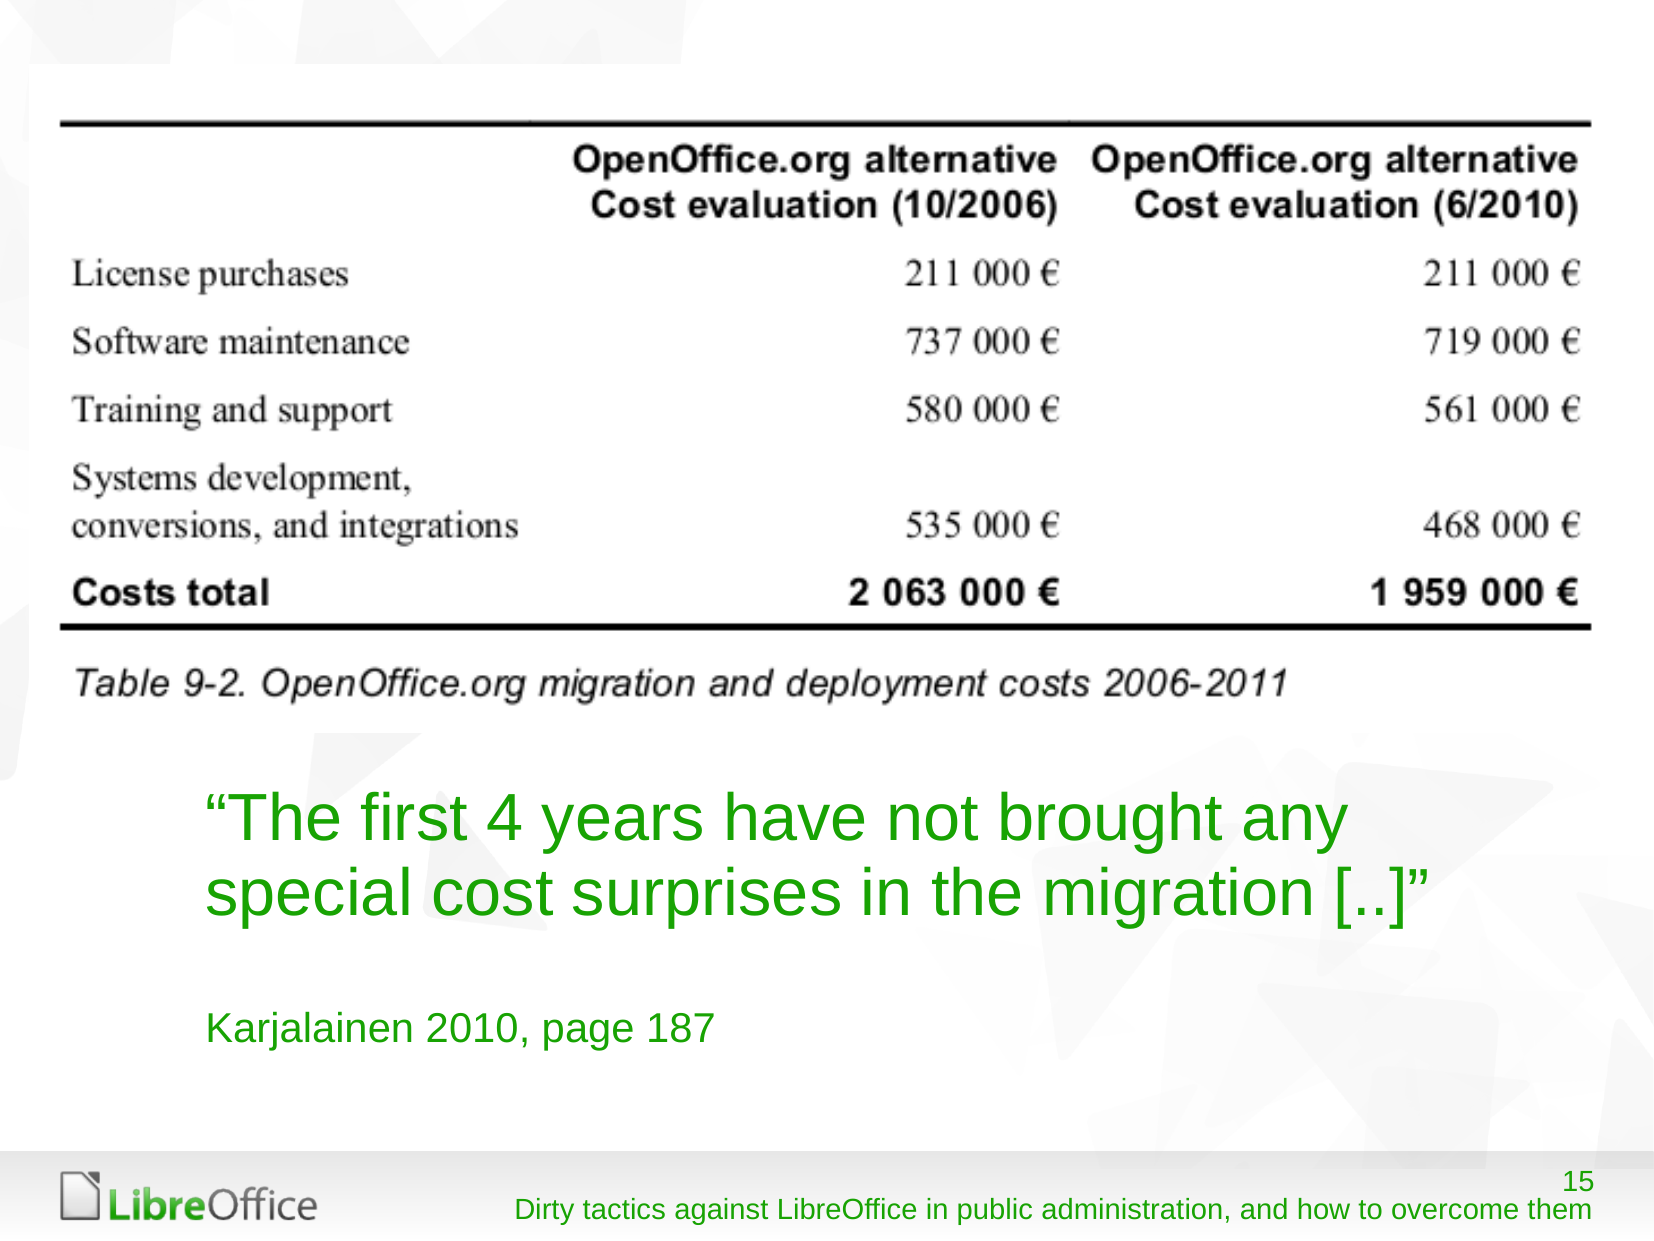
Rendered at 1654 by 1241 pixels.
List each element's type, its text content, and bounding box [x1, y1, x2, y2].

picture [41, 1152, 337, 1240]
title “The first 4 years have not brought any special cost surprises in the migration [..]” Karjalainen 2010, page 187 [205, 779, 1476, 1051]
picture [0, 0, 1654, 1169]
